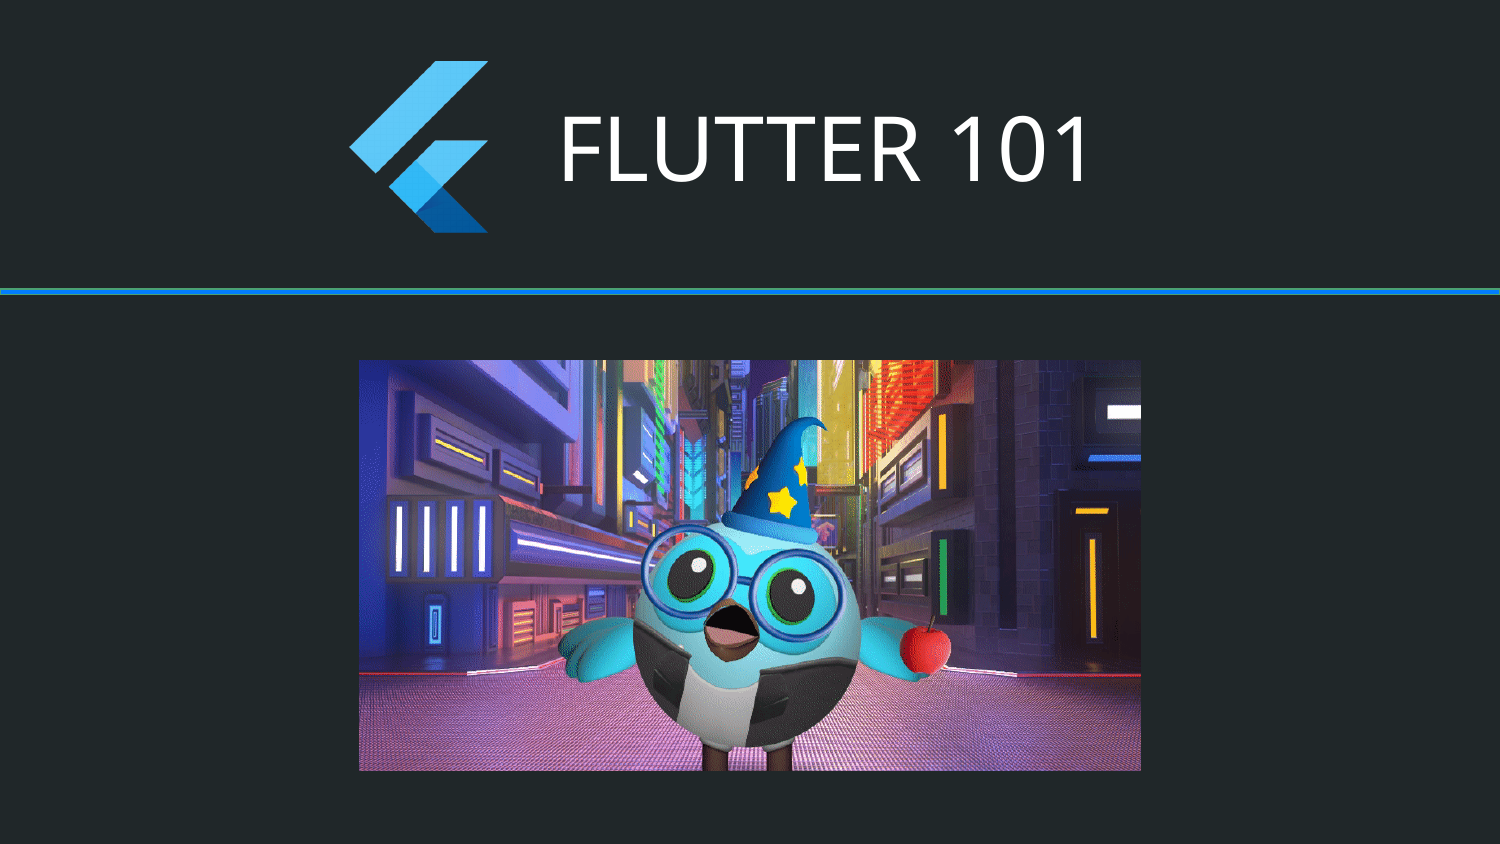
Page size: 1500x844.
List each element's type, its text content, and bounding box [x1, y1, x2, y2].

picture [349, 61, 488, 233]
picture [359, 360, 1141, 771]
text_box [0, 289, 1500, 295]
title FLUTTER 101 [541, 76, 1133, 217]
